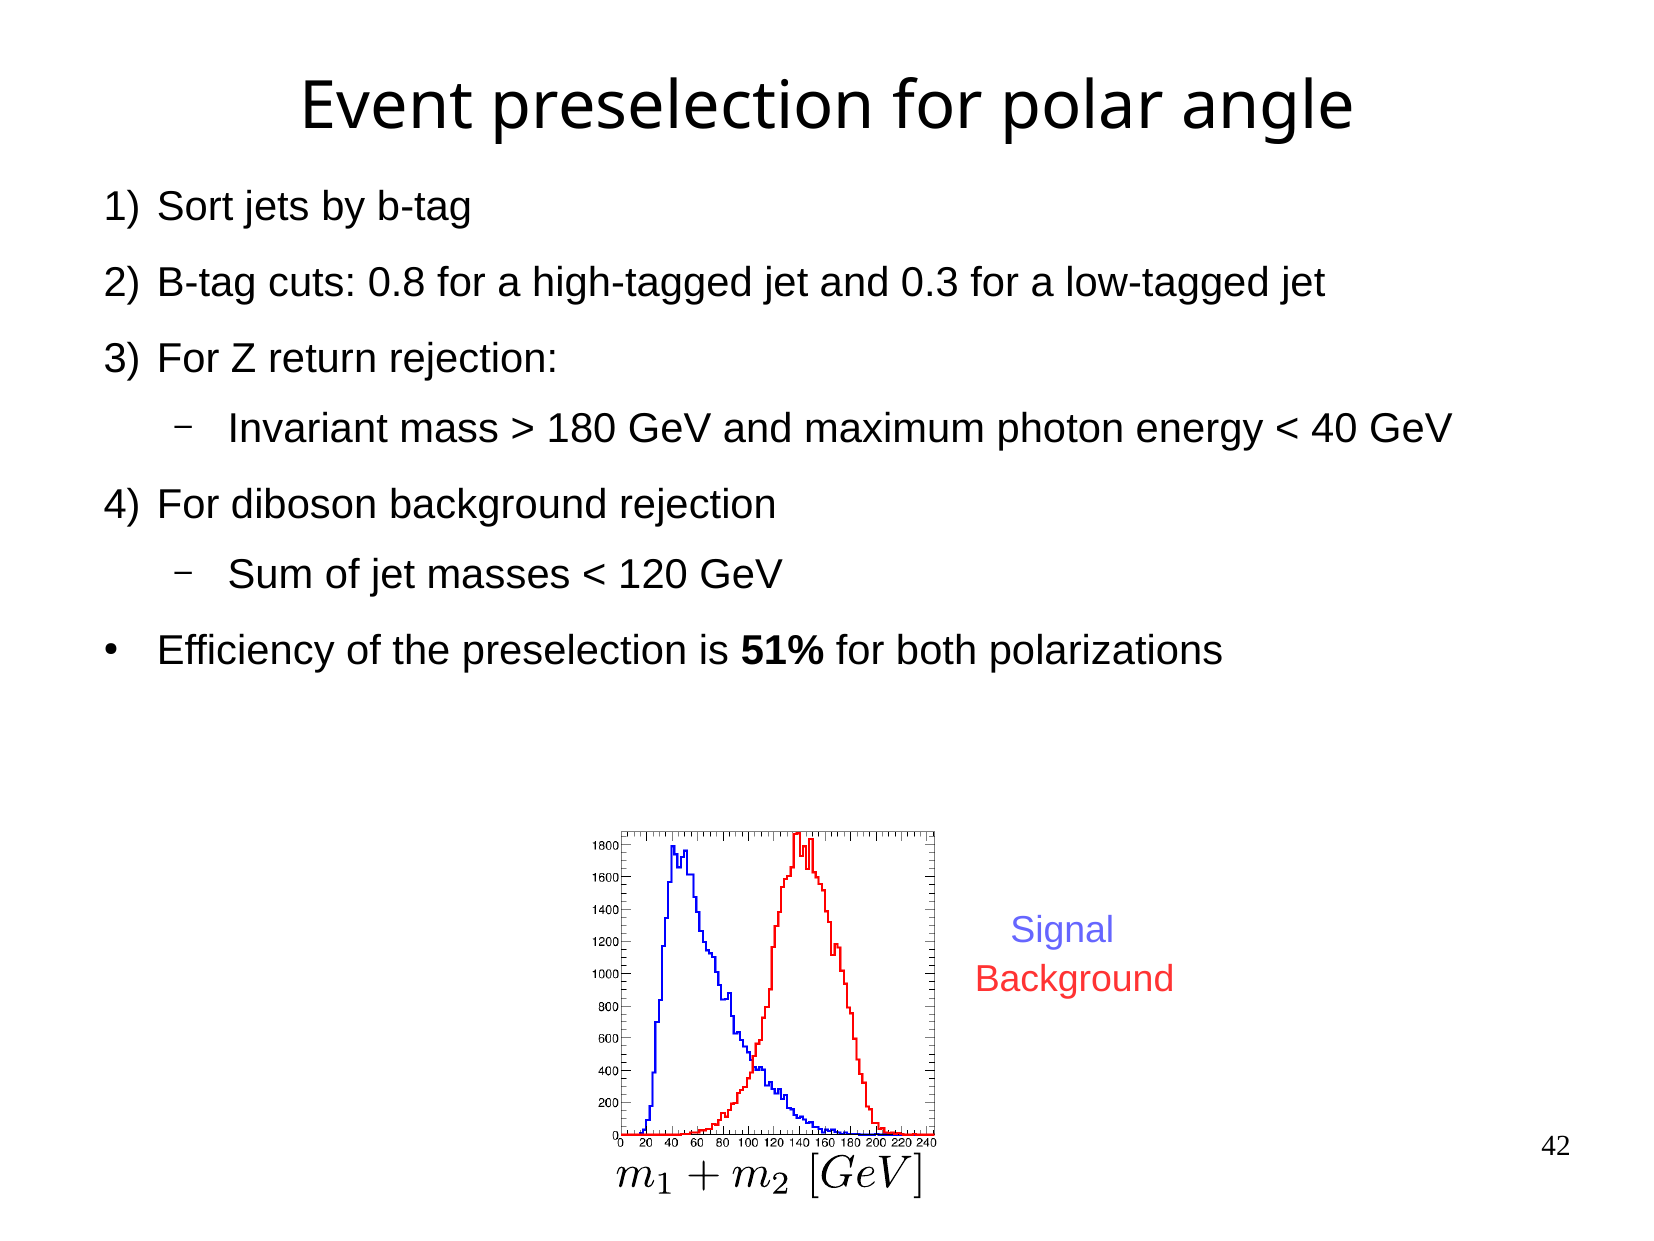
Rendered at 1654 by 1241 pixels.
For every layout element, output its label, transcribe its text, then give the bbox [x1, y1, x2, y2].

title Event preselection for polar angle [85, 52, 1571, 153]
picture [586, 826, 945, 1156]
list Sort jets by b-tag B-tag cuts: 0.8 for a high-tagged jet and 0.3 for a low-tagged jet For Z return rejection: Invariant mass > 180 GeV and maximum photon energy < 40 GeV For diboson background rejection Sum of jet masses < 120 GeV Efficiency of the preselection is 51% for both polarizations [85, 182, 1531, 1171]
text_box [615, 1152, 926, 1199]
text_box Background [960, 950, 1190, 1007]
text_box Signal [995, 900, 1129, 950]
